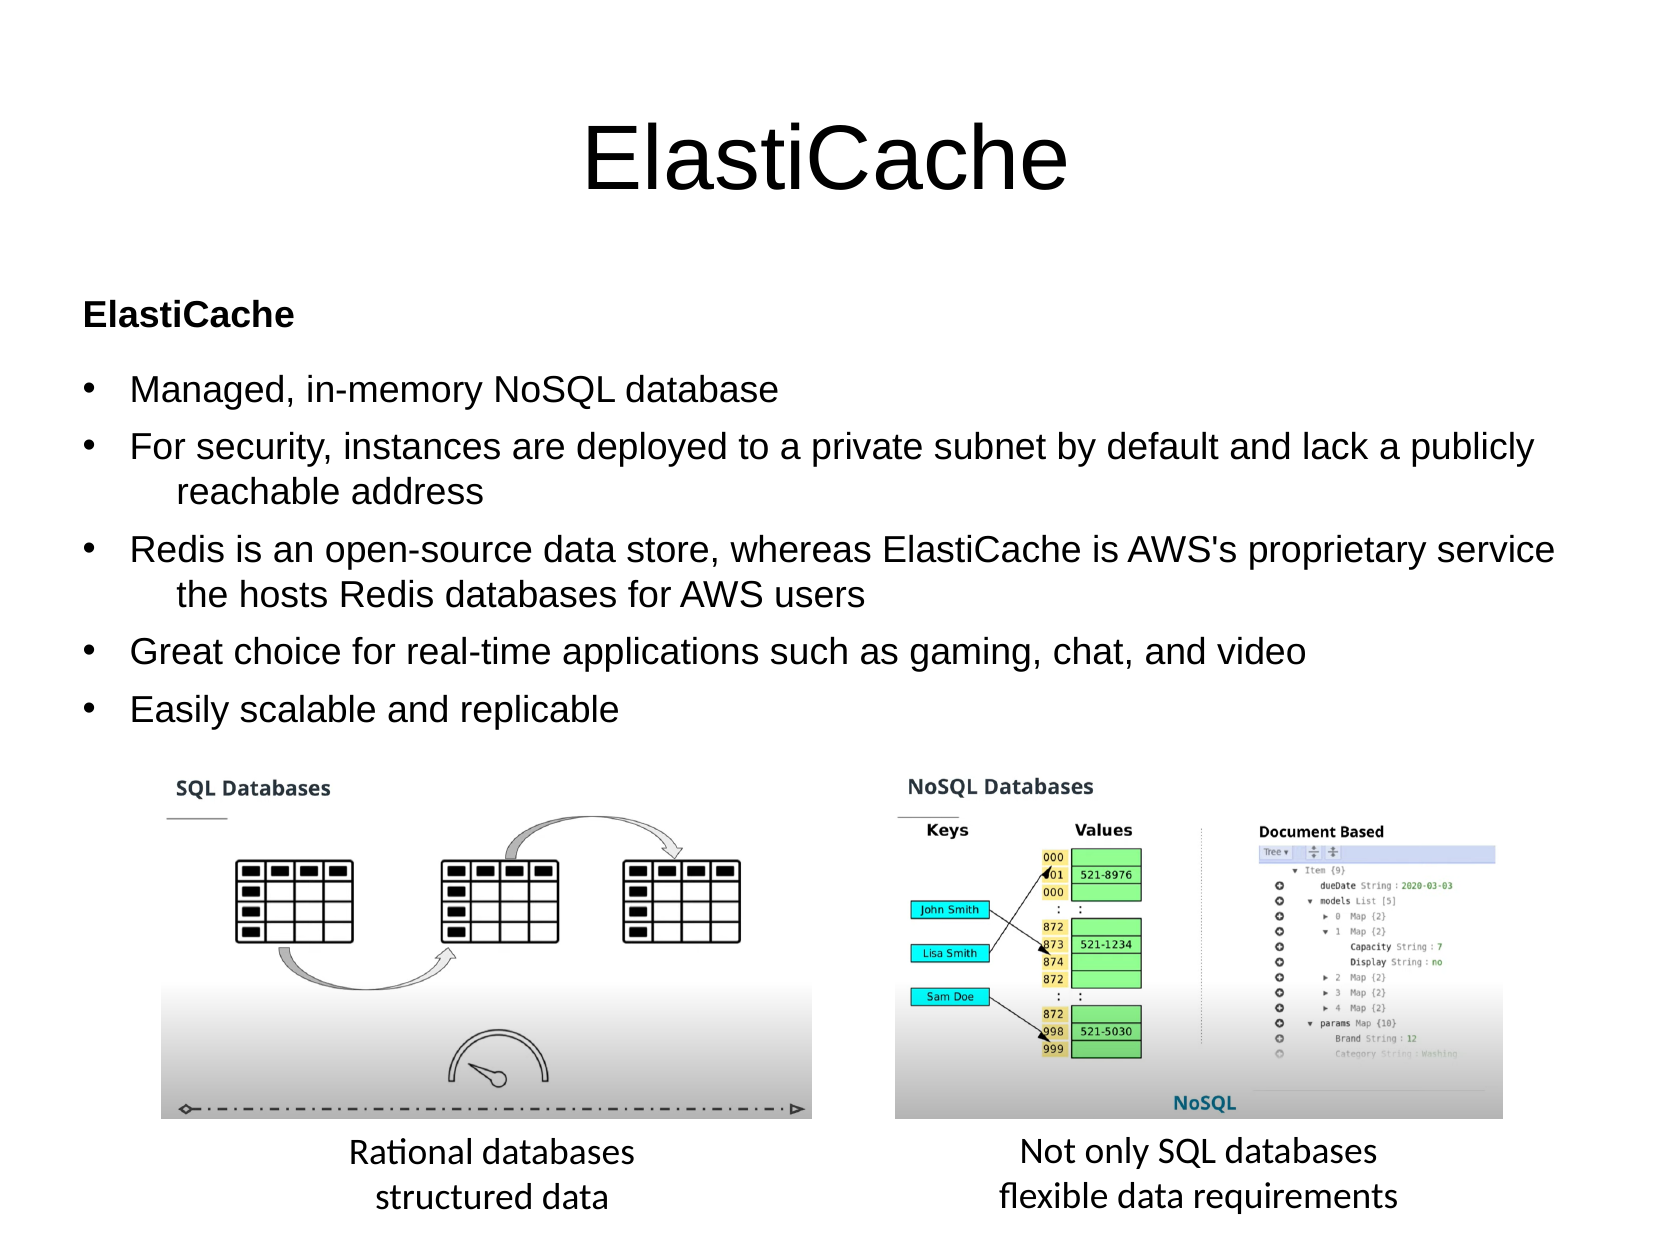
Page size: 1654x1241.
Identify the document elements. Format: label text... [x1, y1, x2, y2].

title ElastiCache [82, 49, 1571, 257]
picture [895, 772, 1503, 1119]
text_box Rational databases structured data [324, 1119, 661, 1226]
picture [161, 772, 812, 1119]
list ElastiCache Managed, in-memory NoSQL database For security, instances are deployed to a private subnet by default and lack a publicly reachable address Redis is an open-source data store, whereas ElastiCache is AWS's proprietary service the hosts Redis databases for AWS users Great choice for real-time applications such as gaming, chat, and video Easily scalable and replicable [82, 290, 1571, 1010]
text_box Not only SQL databases flexible data requirements [954, 1118, 1443, 1225]
